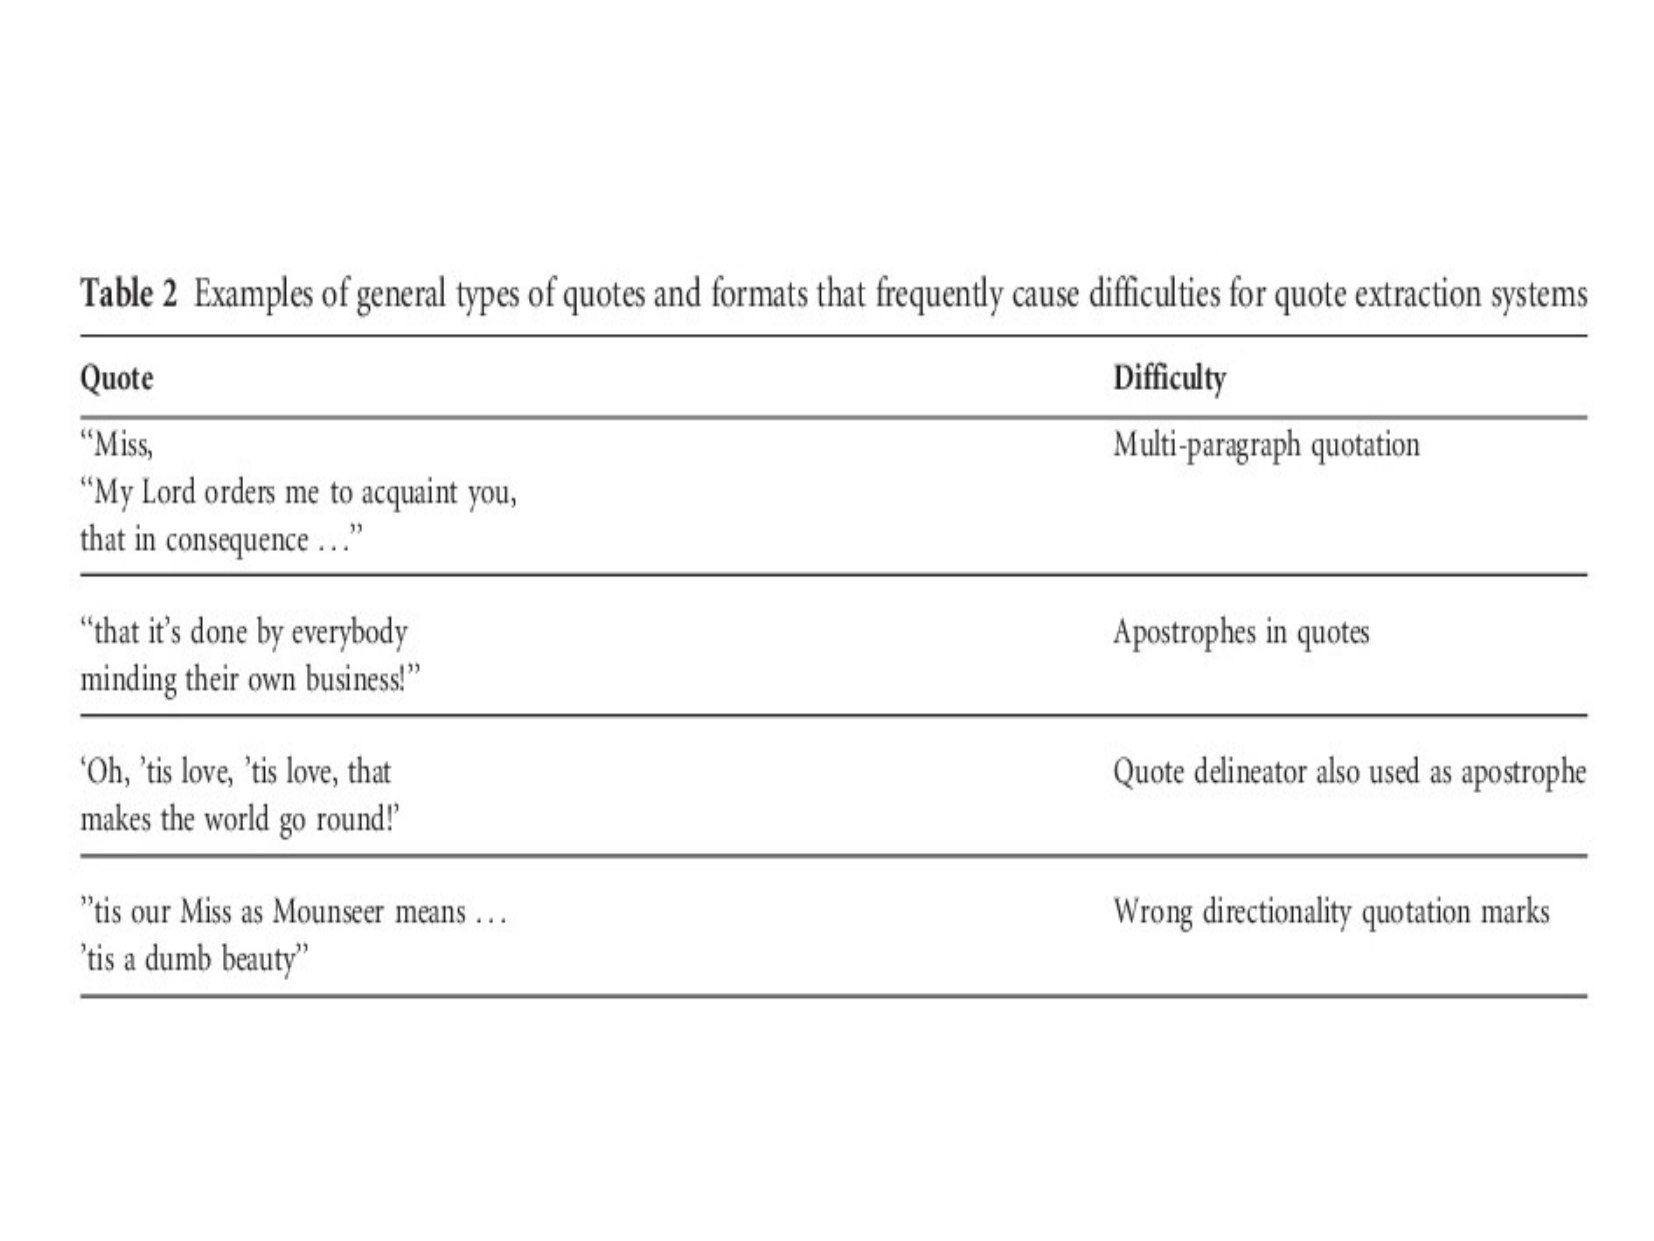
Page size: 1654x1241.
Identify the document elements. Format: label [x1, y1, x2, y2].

picture [0, 212, 1654, 1075]
